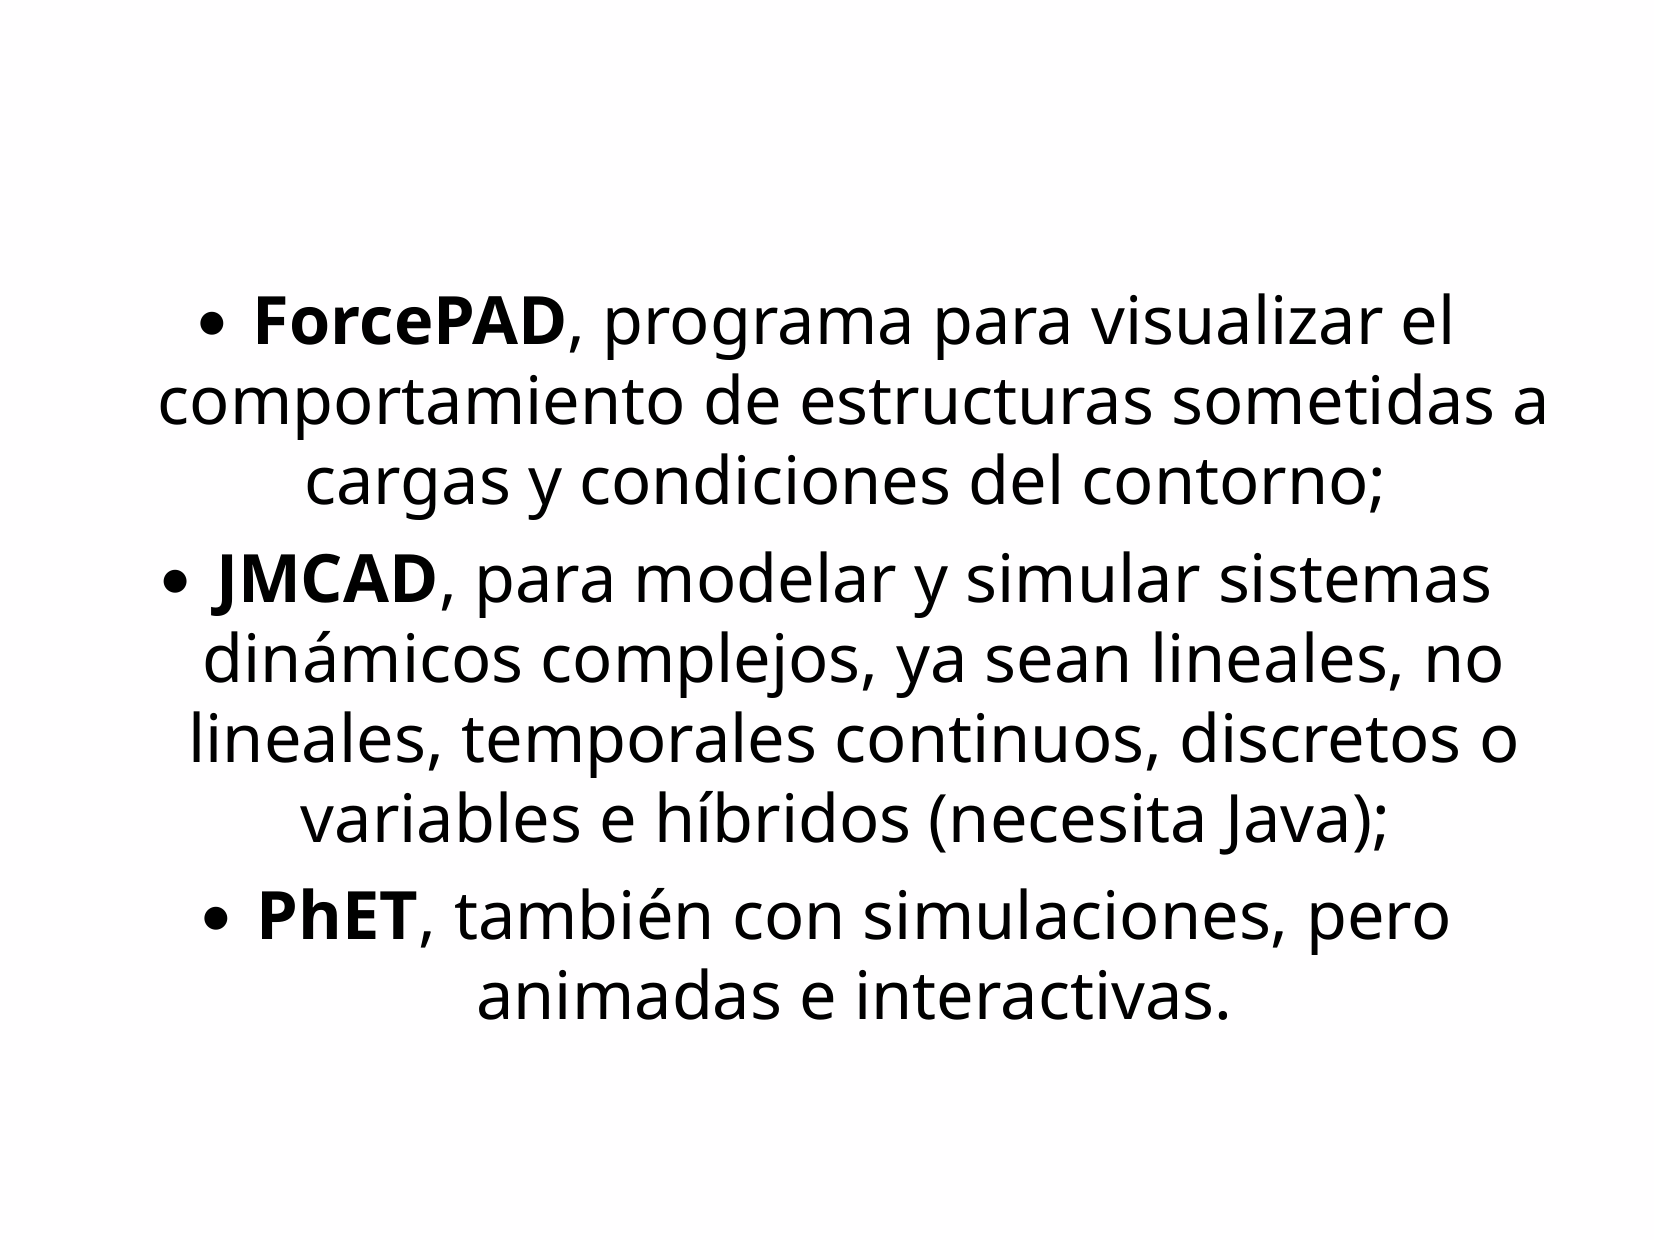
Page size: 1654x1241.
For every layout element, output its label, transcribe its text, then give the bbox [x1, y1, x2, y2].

list ForcePAD, programa para visualizar el comportamiento de estructuras sometidas a cargas y condiciones del contorno; JMCAD, para modelar y simular sistemas dinámicos complejos, ya sean lineales, no lineales, temporales continuos, discretos o variables e híbridos (necesita Java); PhET, también con simulaciones, pero animadas e interactivas. [82, 141, 1571, 1170]
